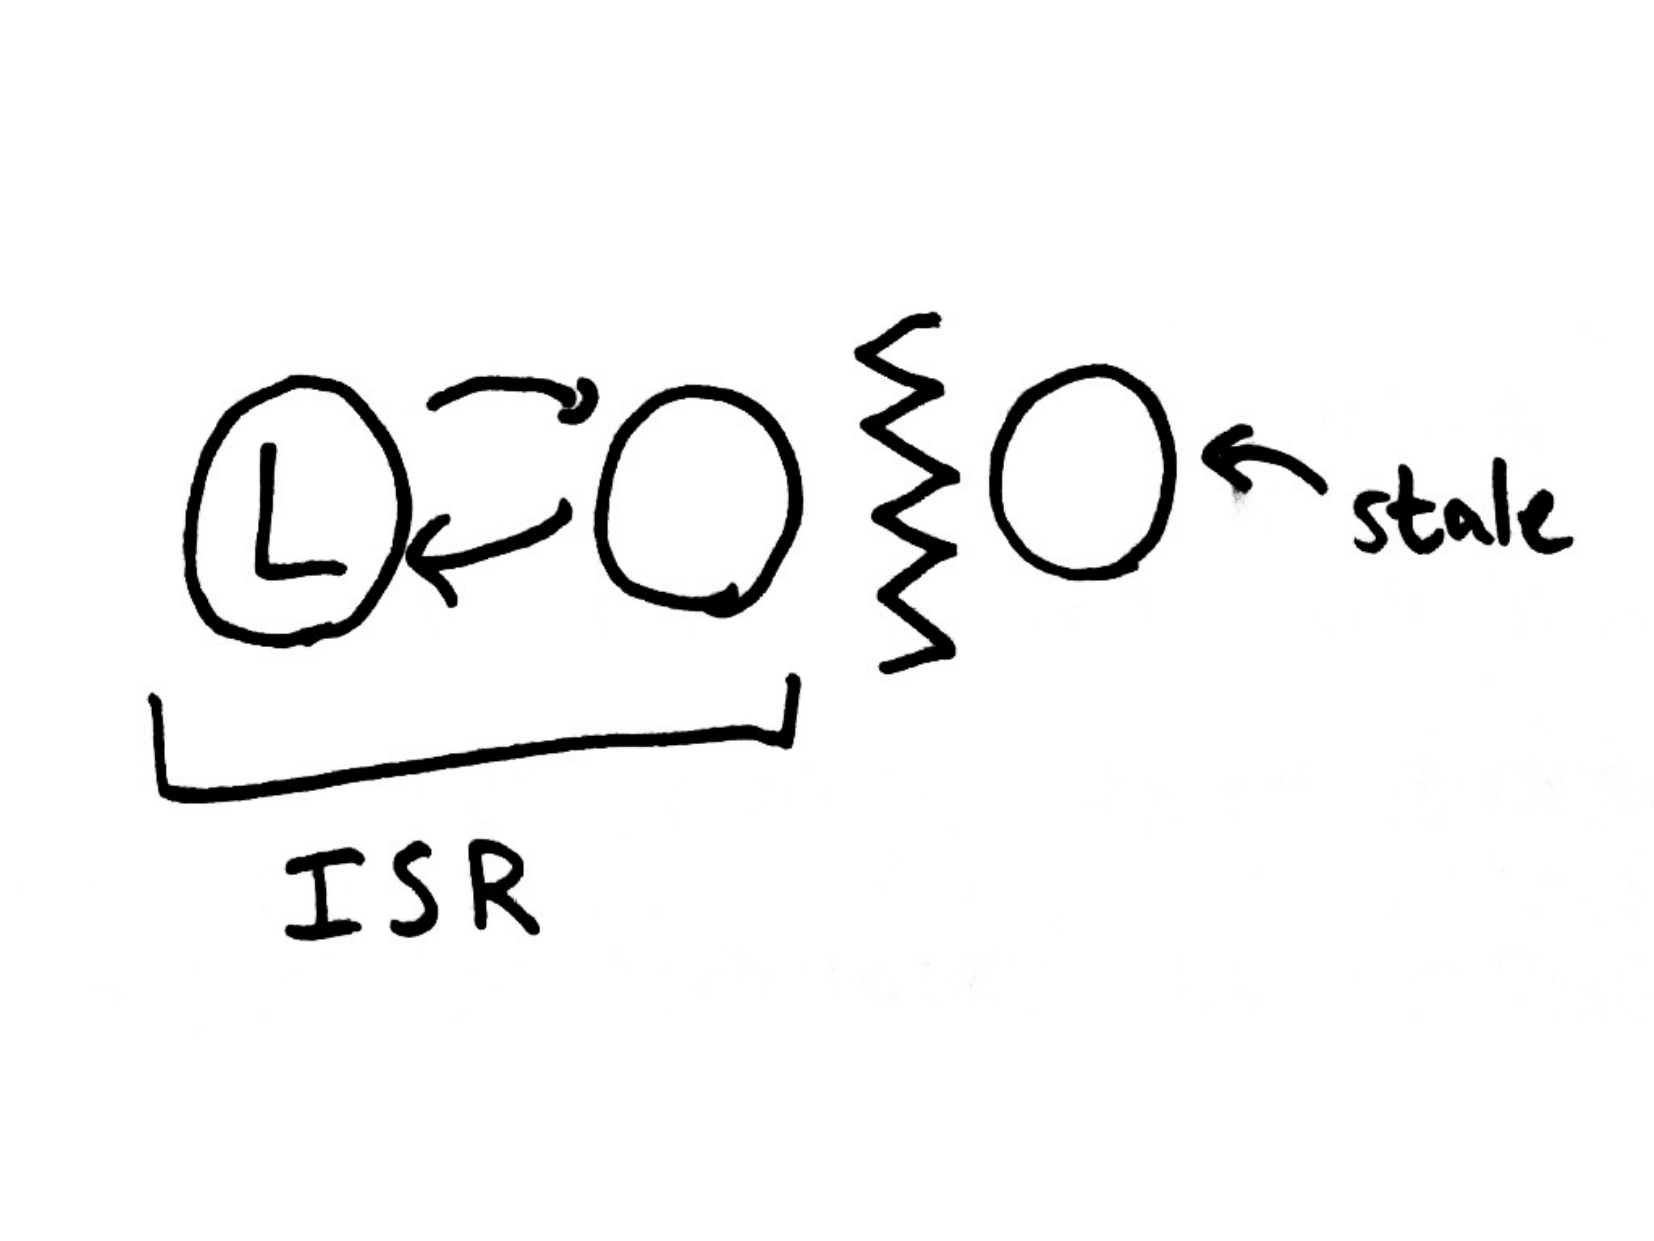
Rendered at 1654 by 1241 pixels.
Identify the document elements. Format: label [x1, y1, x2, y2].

picture [0, 259, 1654, 1036]
